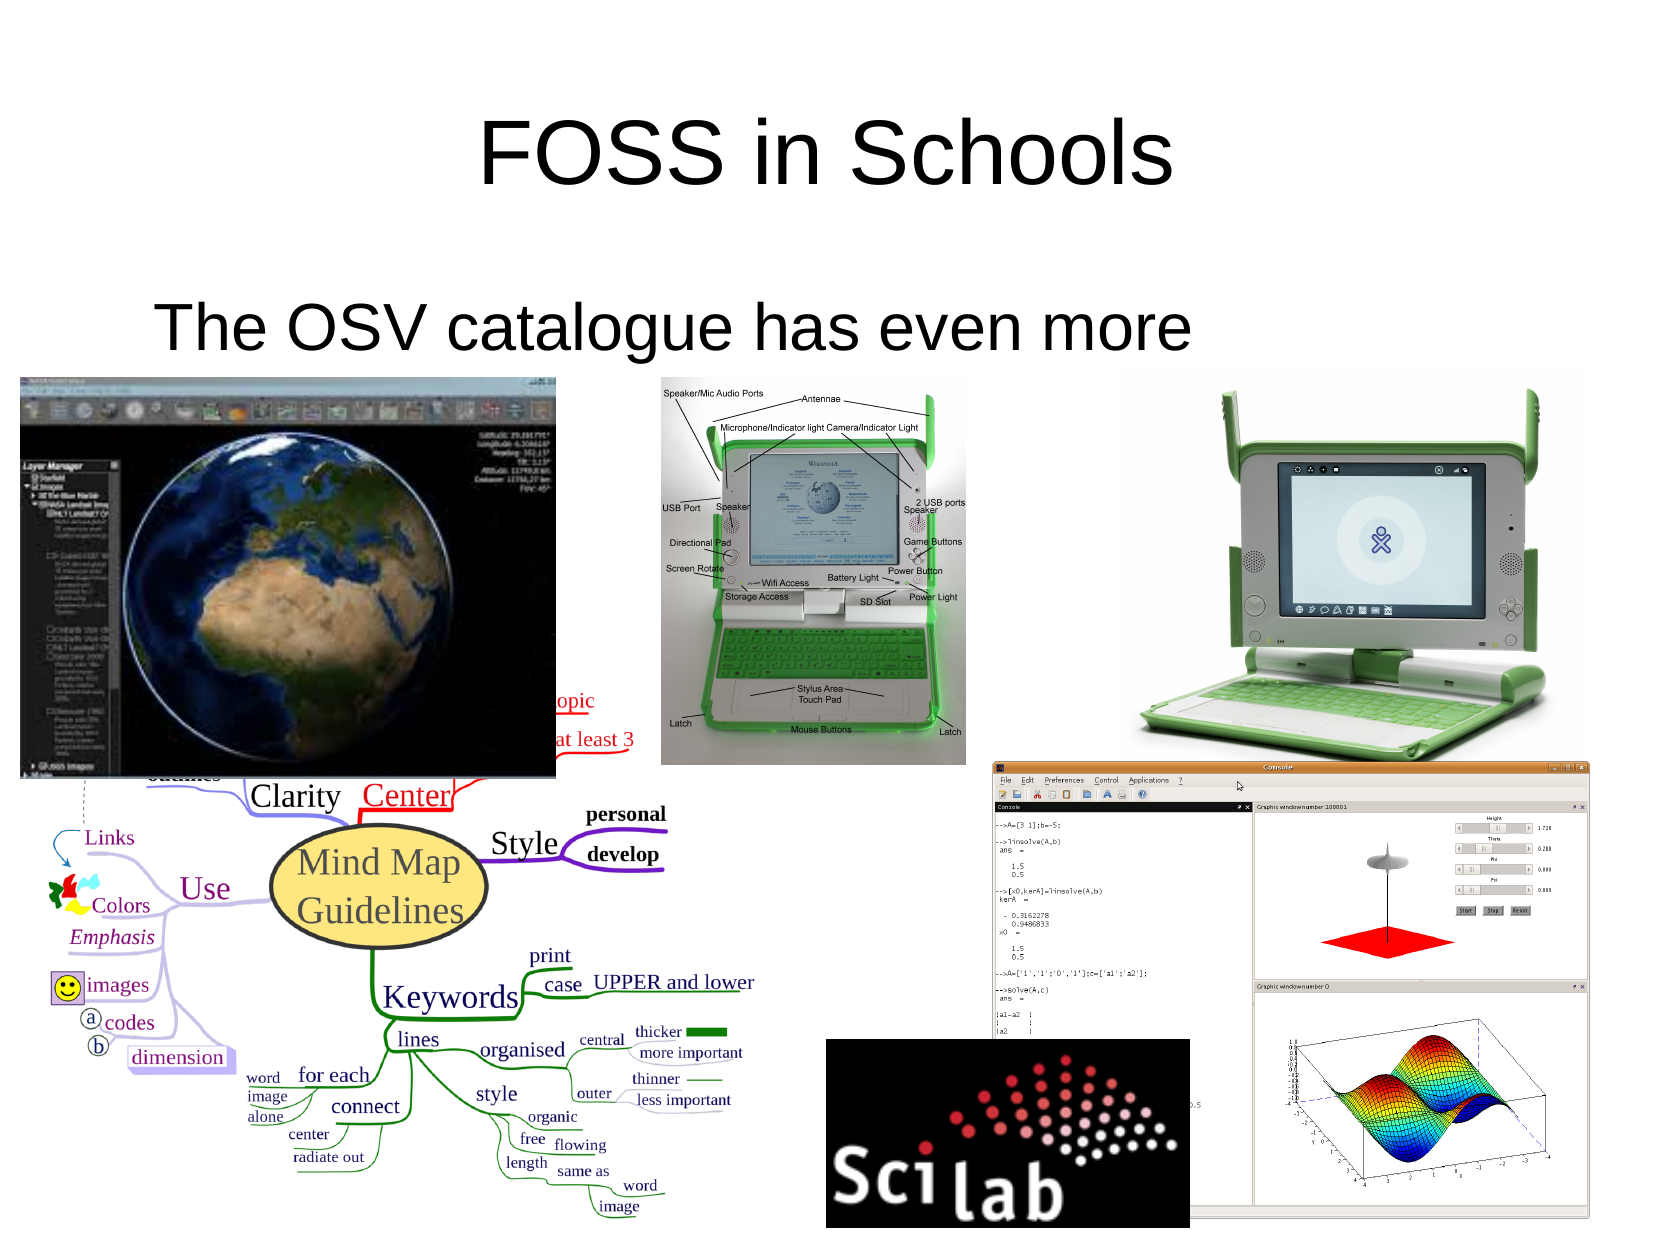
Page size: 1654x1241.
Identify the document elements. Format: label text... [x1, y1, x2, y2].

picture [20, 377, 966, 1229]
title FOSS in Schools [82, 49, 1571, 257]
list The OSV catalogue has even more [82, 290, 1571, 1010]
picture [826, 366, 1590, 1228]
